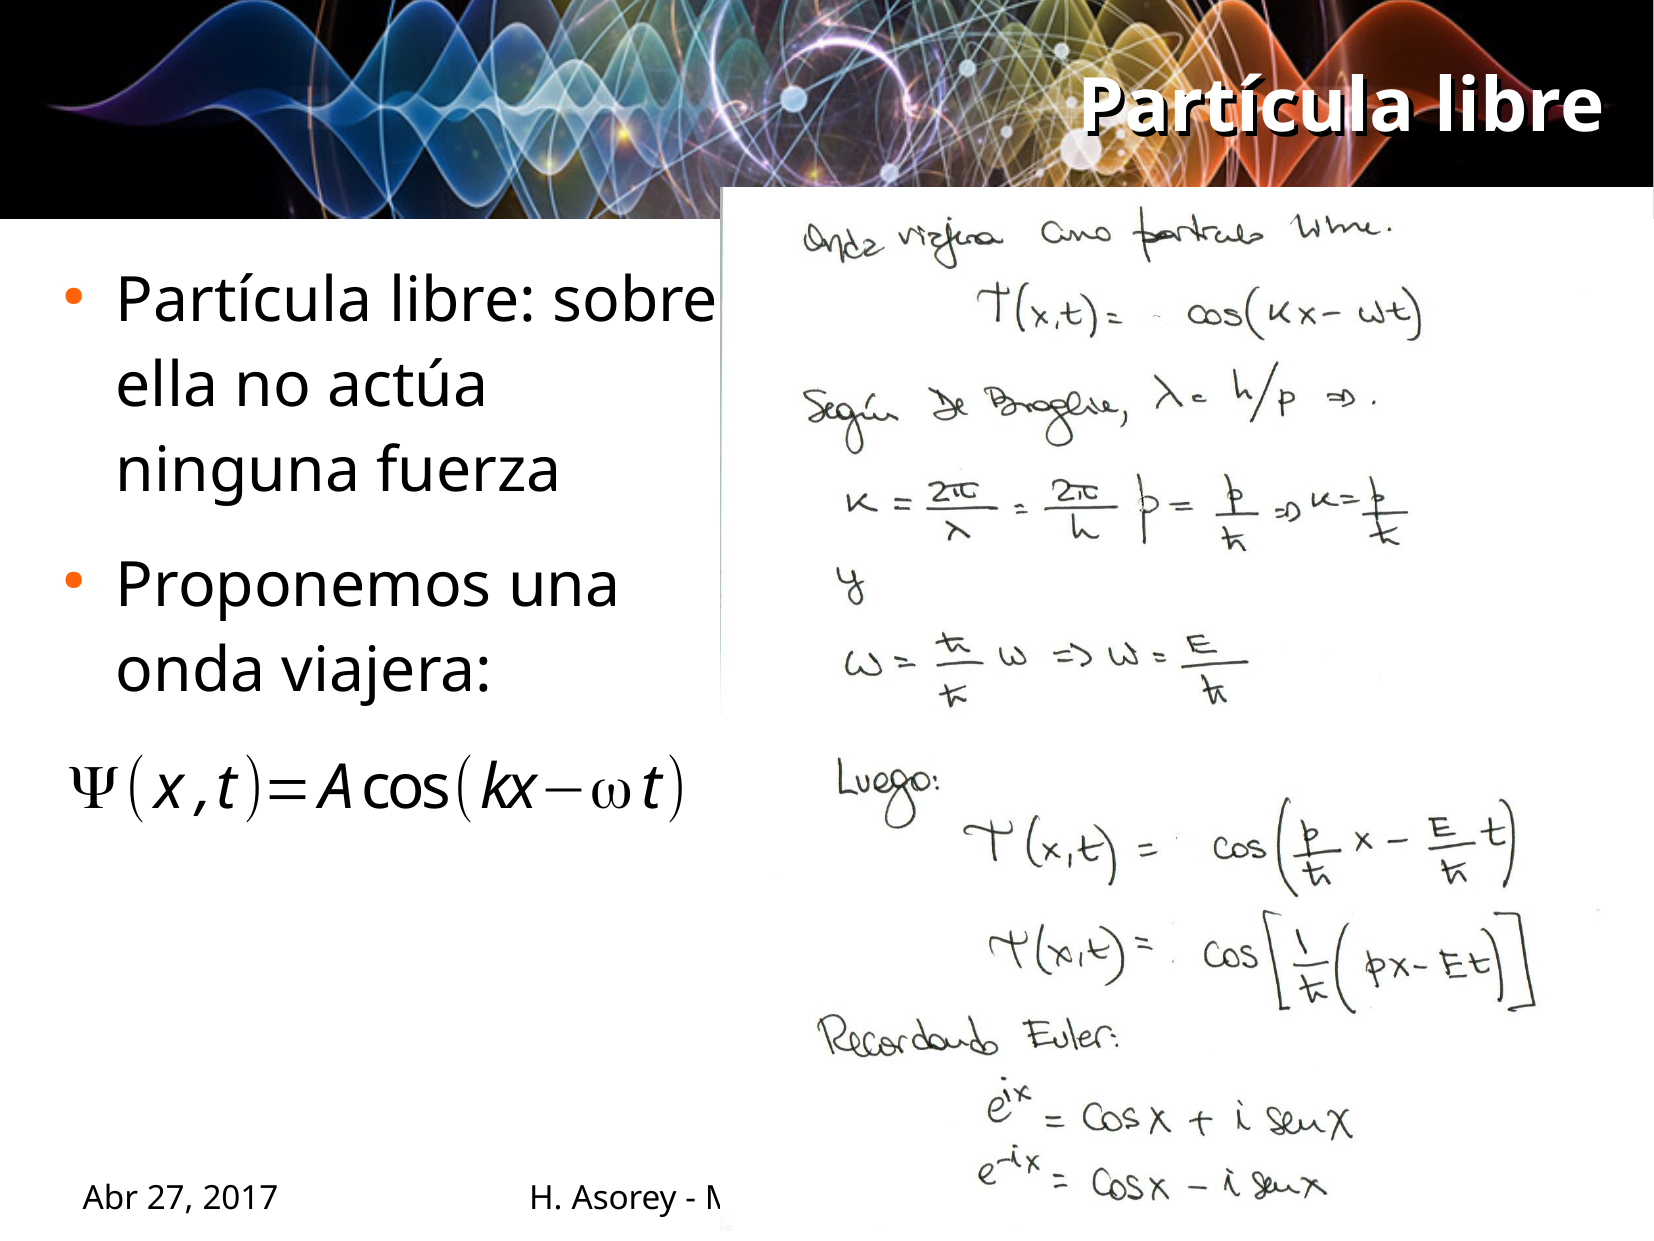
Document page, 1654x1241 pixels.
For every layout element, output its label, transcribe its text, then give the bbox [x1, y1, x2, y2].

list Partícula libre: sobre ella no actúa ninguna fuerza Proponemos una onda viajera: [45, 255, 720, 1156]
chart [60, 747, 695, 826]
picture [0, 0, 1654, 1231]
title Partícula libre [45, 15, 1606, 191]
